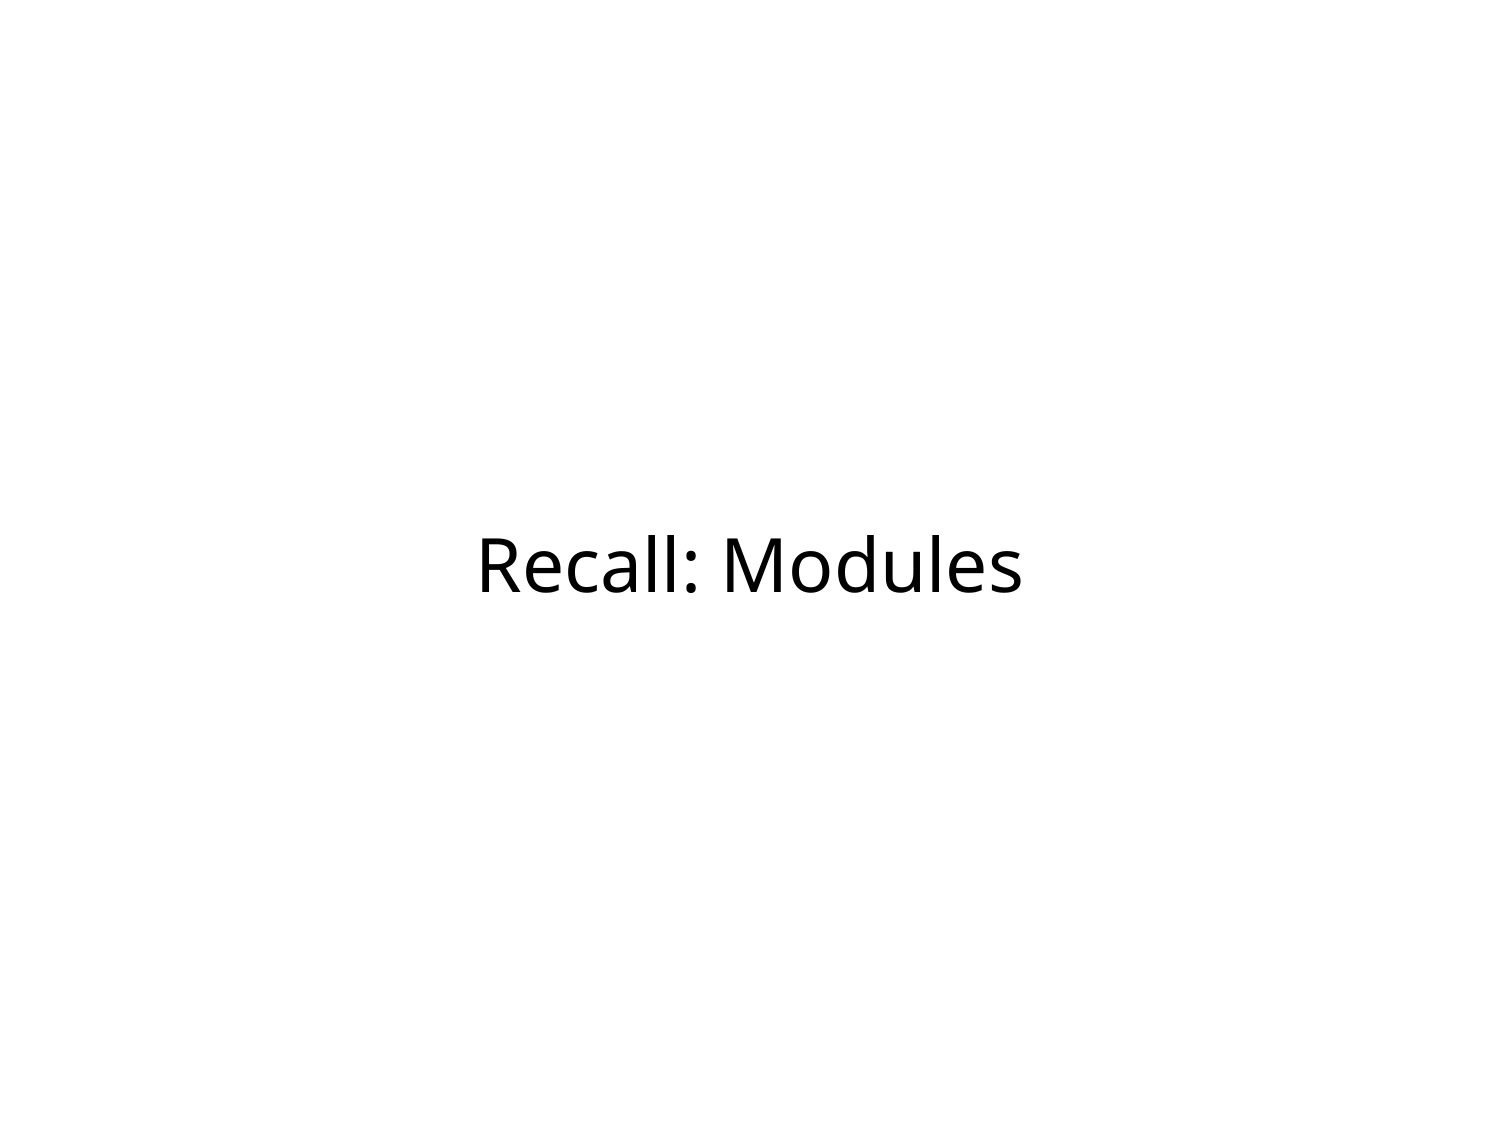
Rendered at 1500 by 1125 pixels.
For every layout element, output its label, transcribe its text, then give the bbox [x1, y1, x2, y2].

title Recall: Modules [51, 470, 1449, 655]
